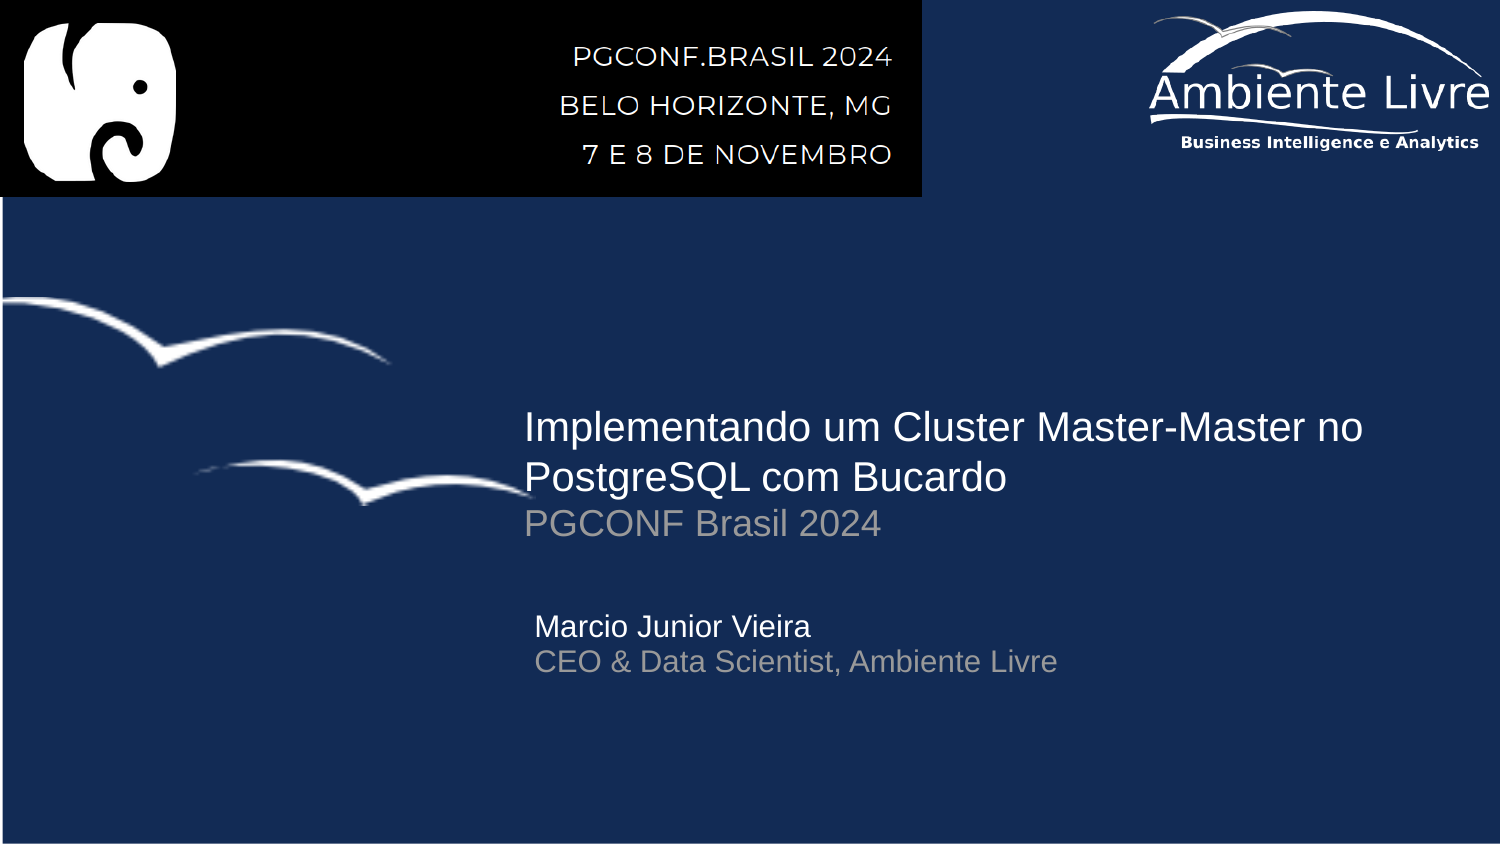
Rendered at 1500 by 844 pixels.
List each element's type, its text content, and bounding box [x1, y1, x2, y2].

picture [0, 0, 922, 197]
subtitle Implementando um Cluster Master-Master no PostgreSQL com Bucardo PGCONF Brasil 2024 [509, 391, 1500, 520]
text_box Marcio Junior Vieira CEO & Data Scientist, Ambiente Livre [519, 602, 1479, 709]
picture [0, 297, 536, 506]
picture [1149, 11, 1489, 151]
